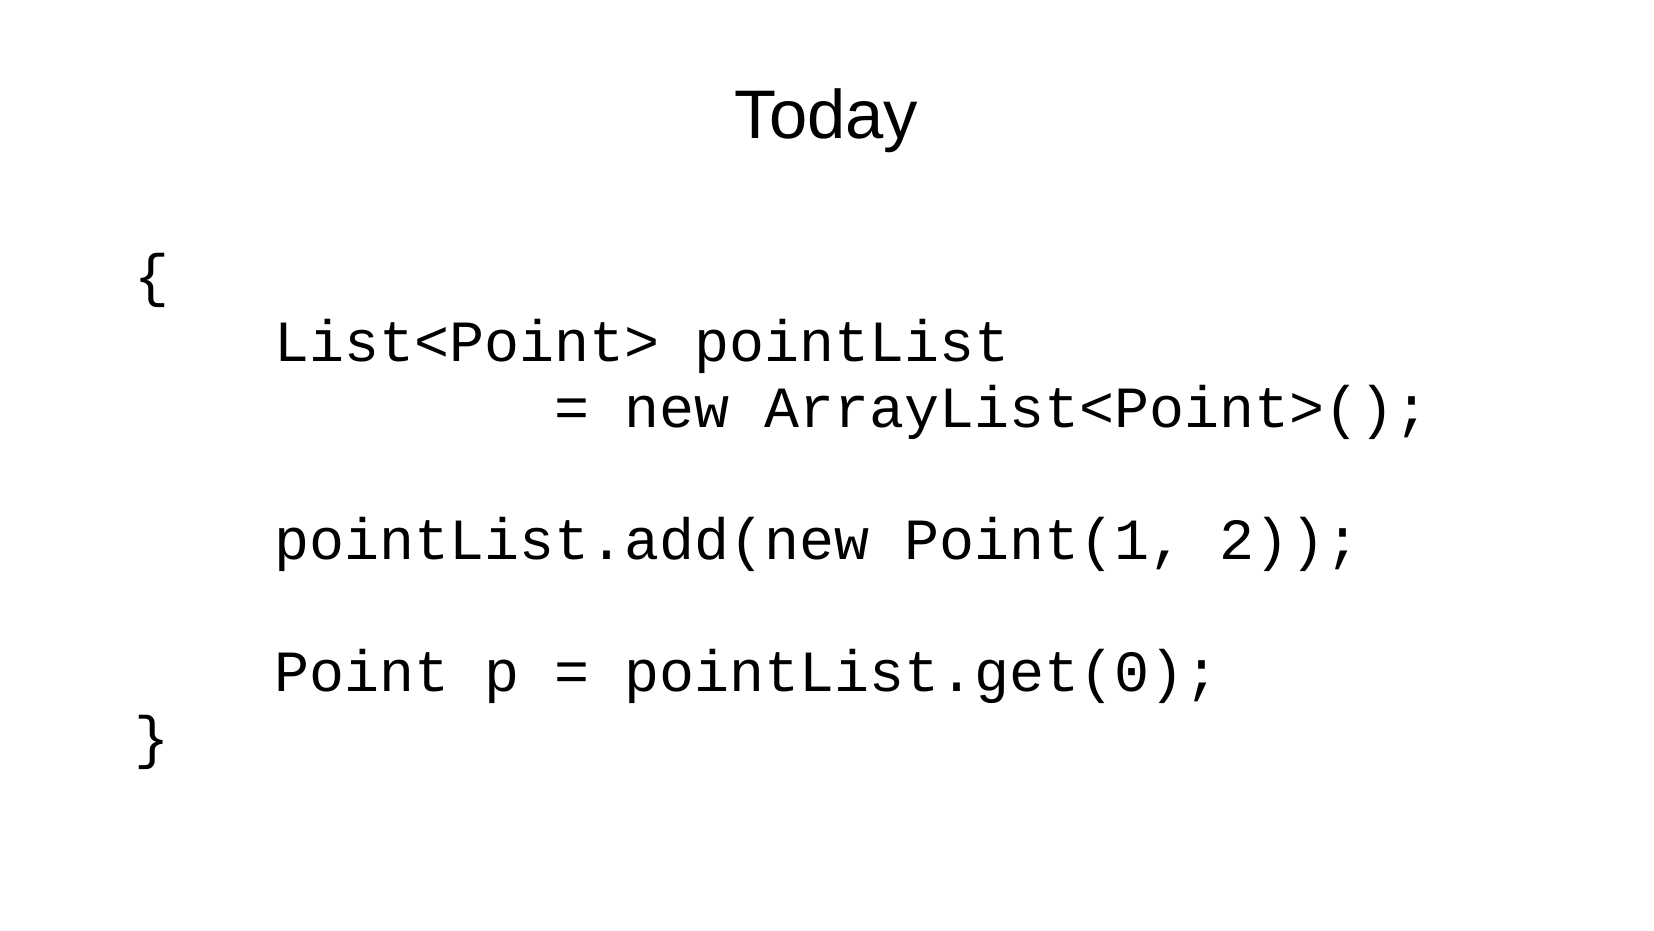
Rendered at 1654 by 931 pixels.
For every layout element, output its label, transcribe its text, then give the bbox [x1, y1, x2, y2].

text_box { List<Point> pointList = new ArrayList<Point>(); pointList.add(new Point(1, 2)); Point p = pointList.get(0); } [105, 224, 1460, 798]
title Today [82, 37, 1571, 193]
